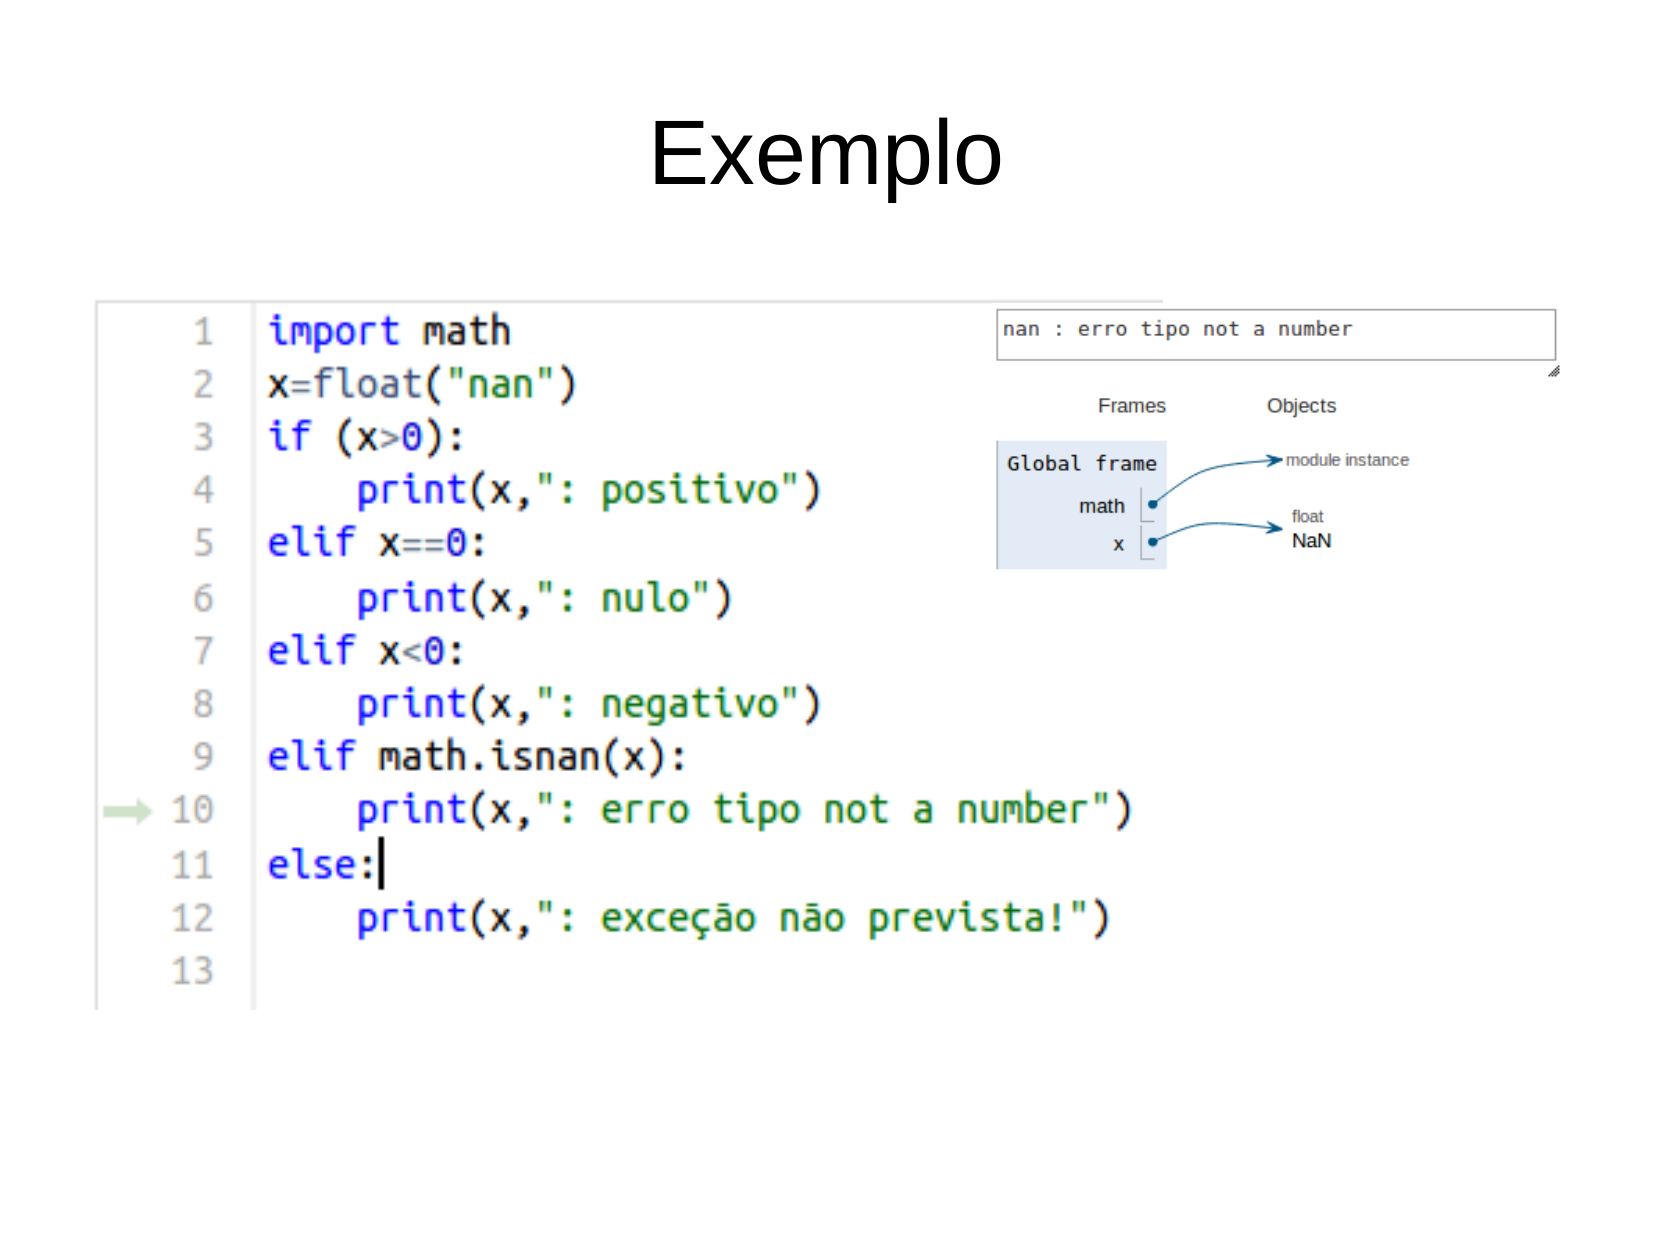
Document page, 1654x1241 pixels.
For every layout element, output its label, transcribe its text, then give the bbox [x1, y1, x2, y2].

picture [82, 290, 1566, 1010]
title Exemplo [82, 49, 1571, 257]
